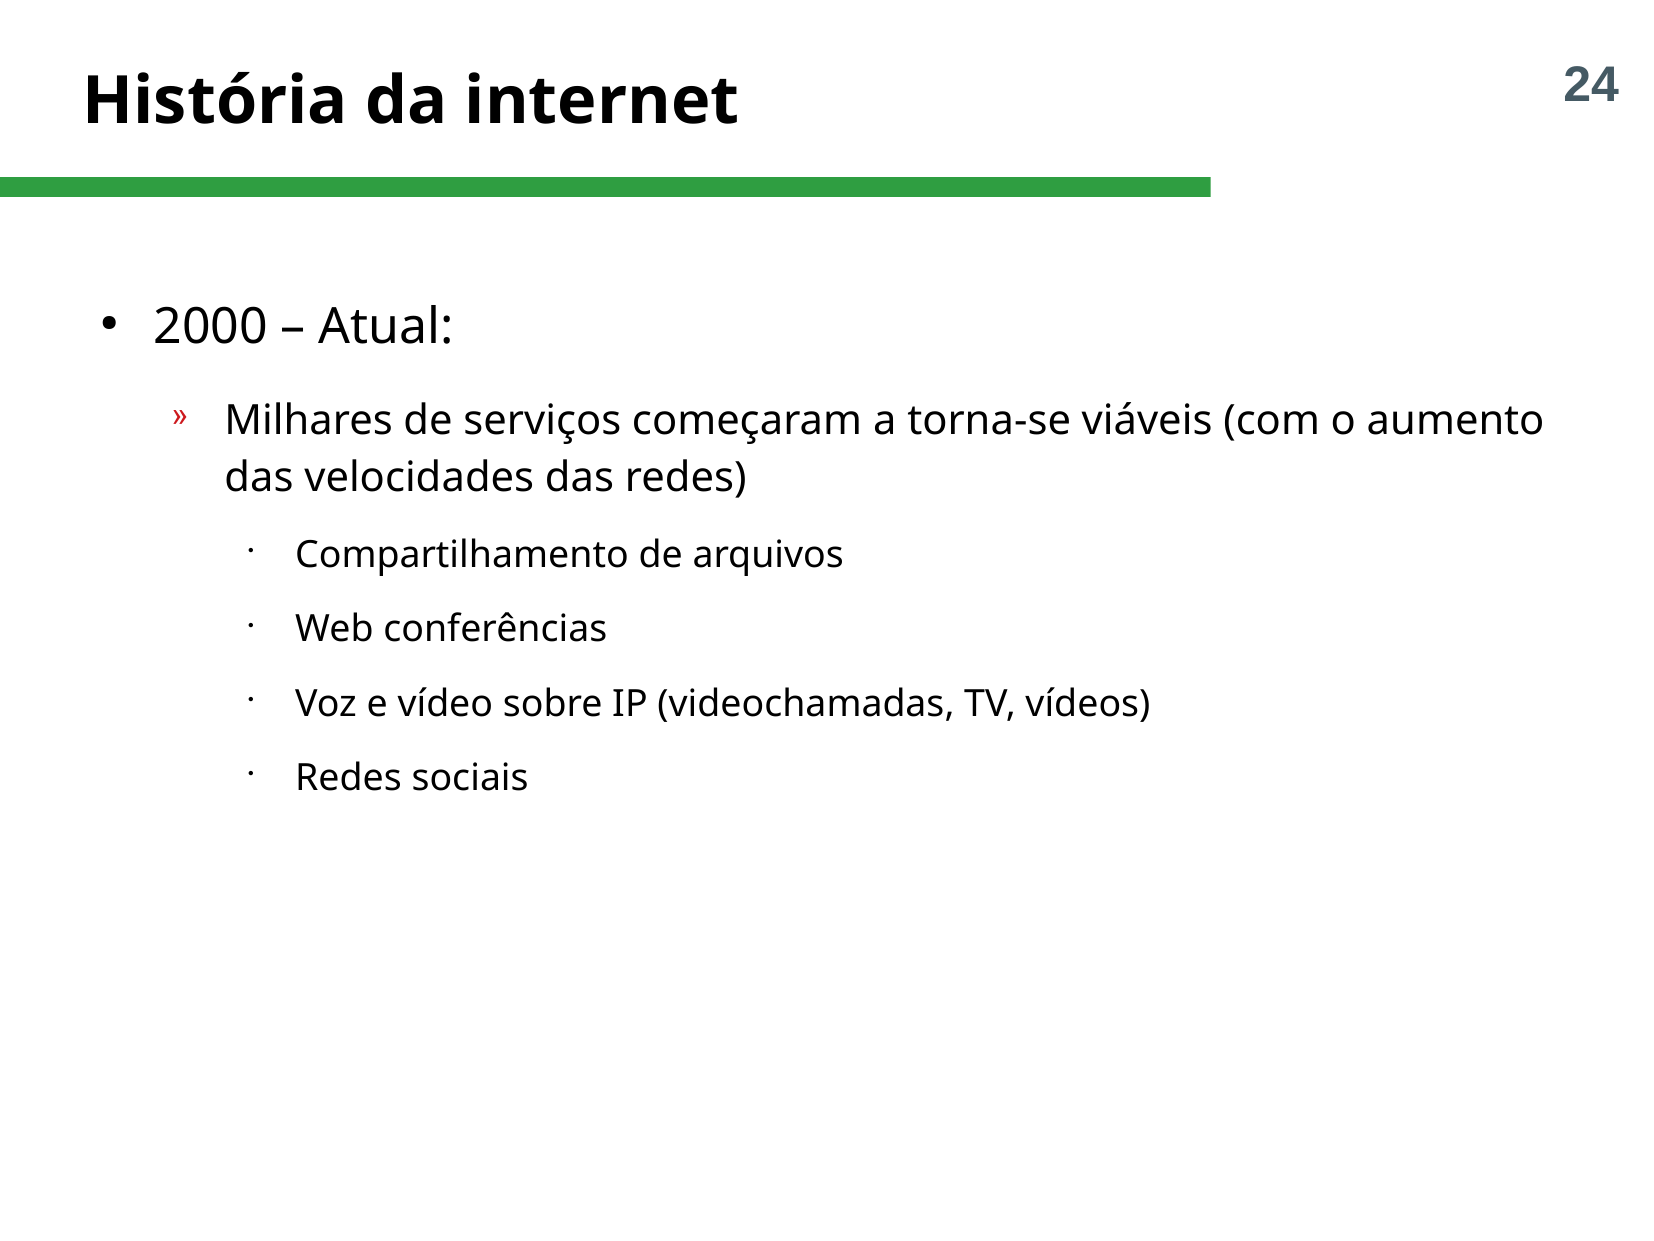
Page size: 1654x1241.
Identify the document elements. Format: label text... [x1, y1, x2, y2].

list 2000 – Atual: Milhares de serviços começaram a torna-se viáveis (com o aumento das velocidades das redes) Compartilhamento de arquivos Web conferências Voz e vídeo sobre IP (videochamadas, TV, vídeos) Redes sociais [82, 290, 1571, 1216]
title História da internet [82, 0, 1152, 202]
